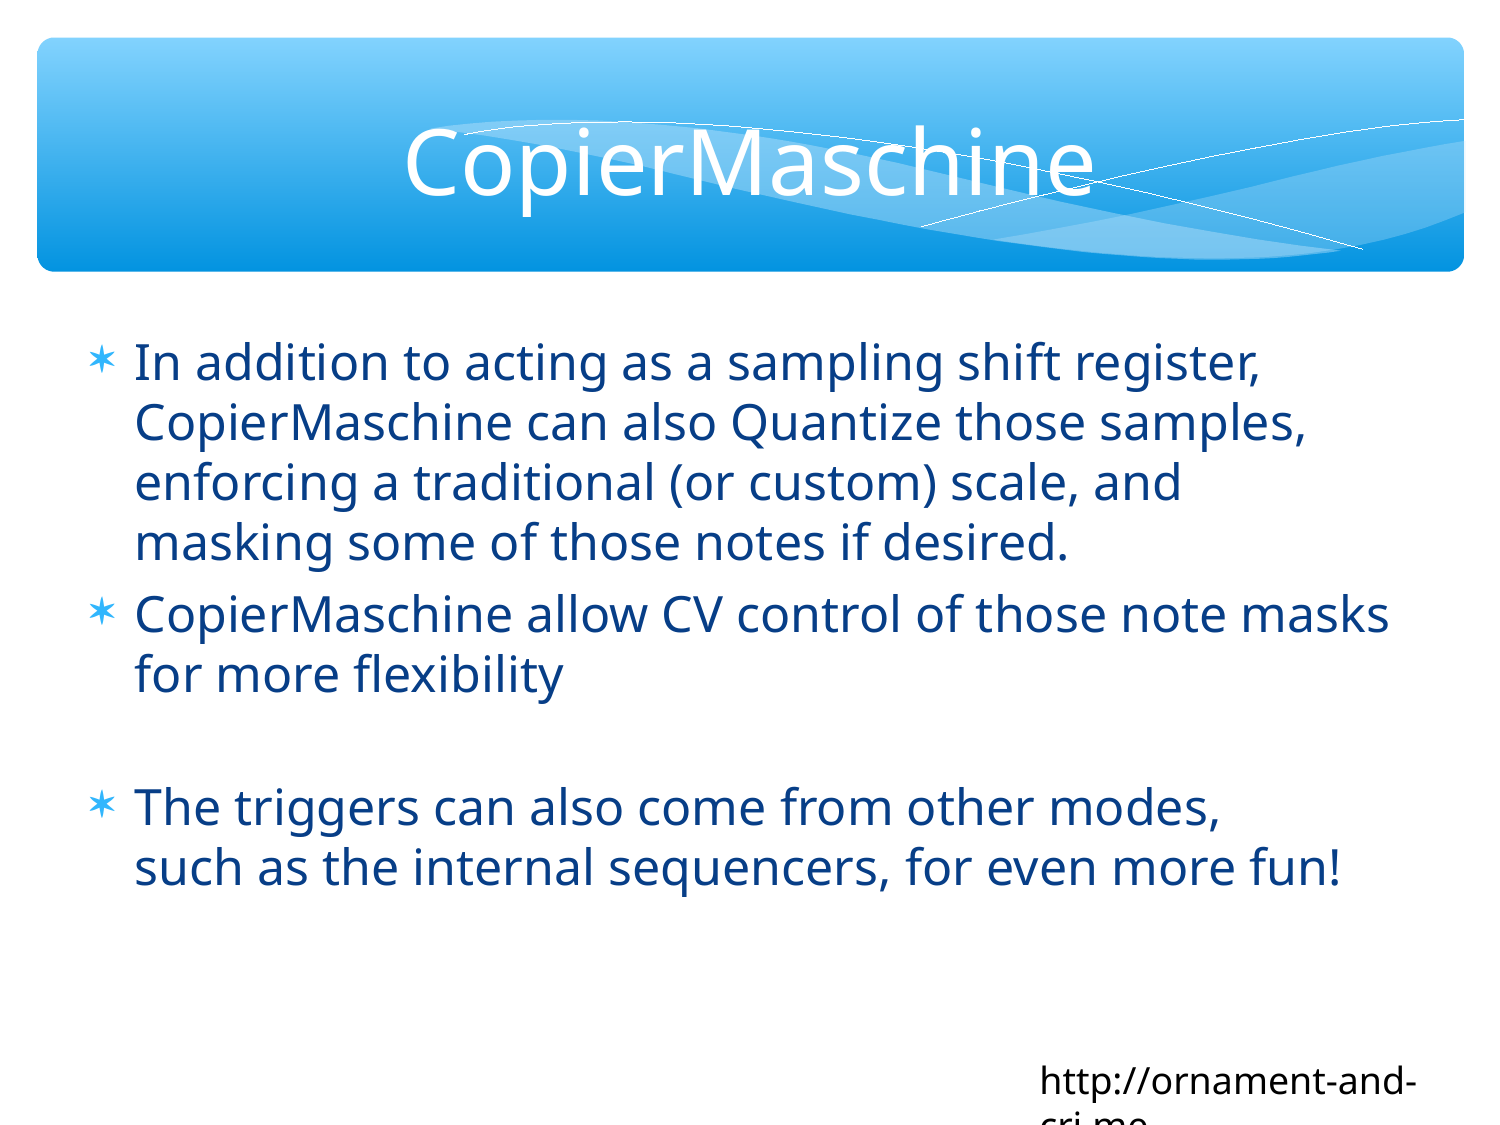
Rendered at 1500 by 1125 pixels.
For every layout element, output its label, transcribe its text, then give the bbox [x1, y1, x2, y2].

title CopierMaschine [75, 40, 1426, 276]
list In addition to acting as a sampling shift register, CopierMaschine can also Quantize those samples, enforcing a traditional (or custom) scale, and masking some of those notes if desired. CopierMaschine allow CV control of those note masks for more flexibility The triggers can also come from other modes, such as the internal sequencers, for even more fun! [75, 322, 1411, 1066]
text_box http://ornament-and-cri.me [1024, 1050, 1486, 1110]
